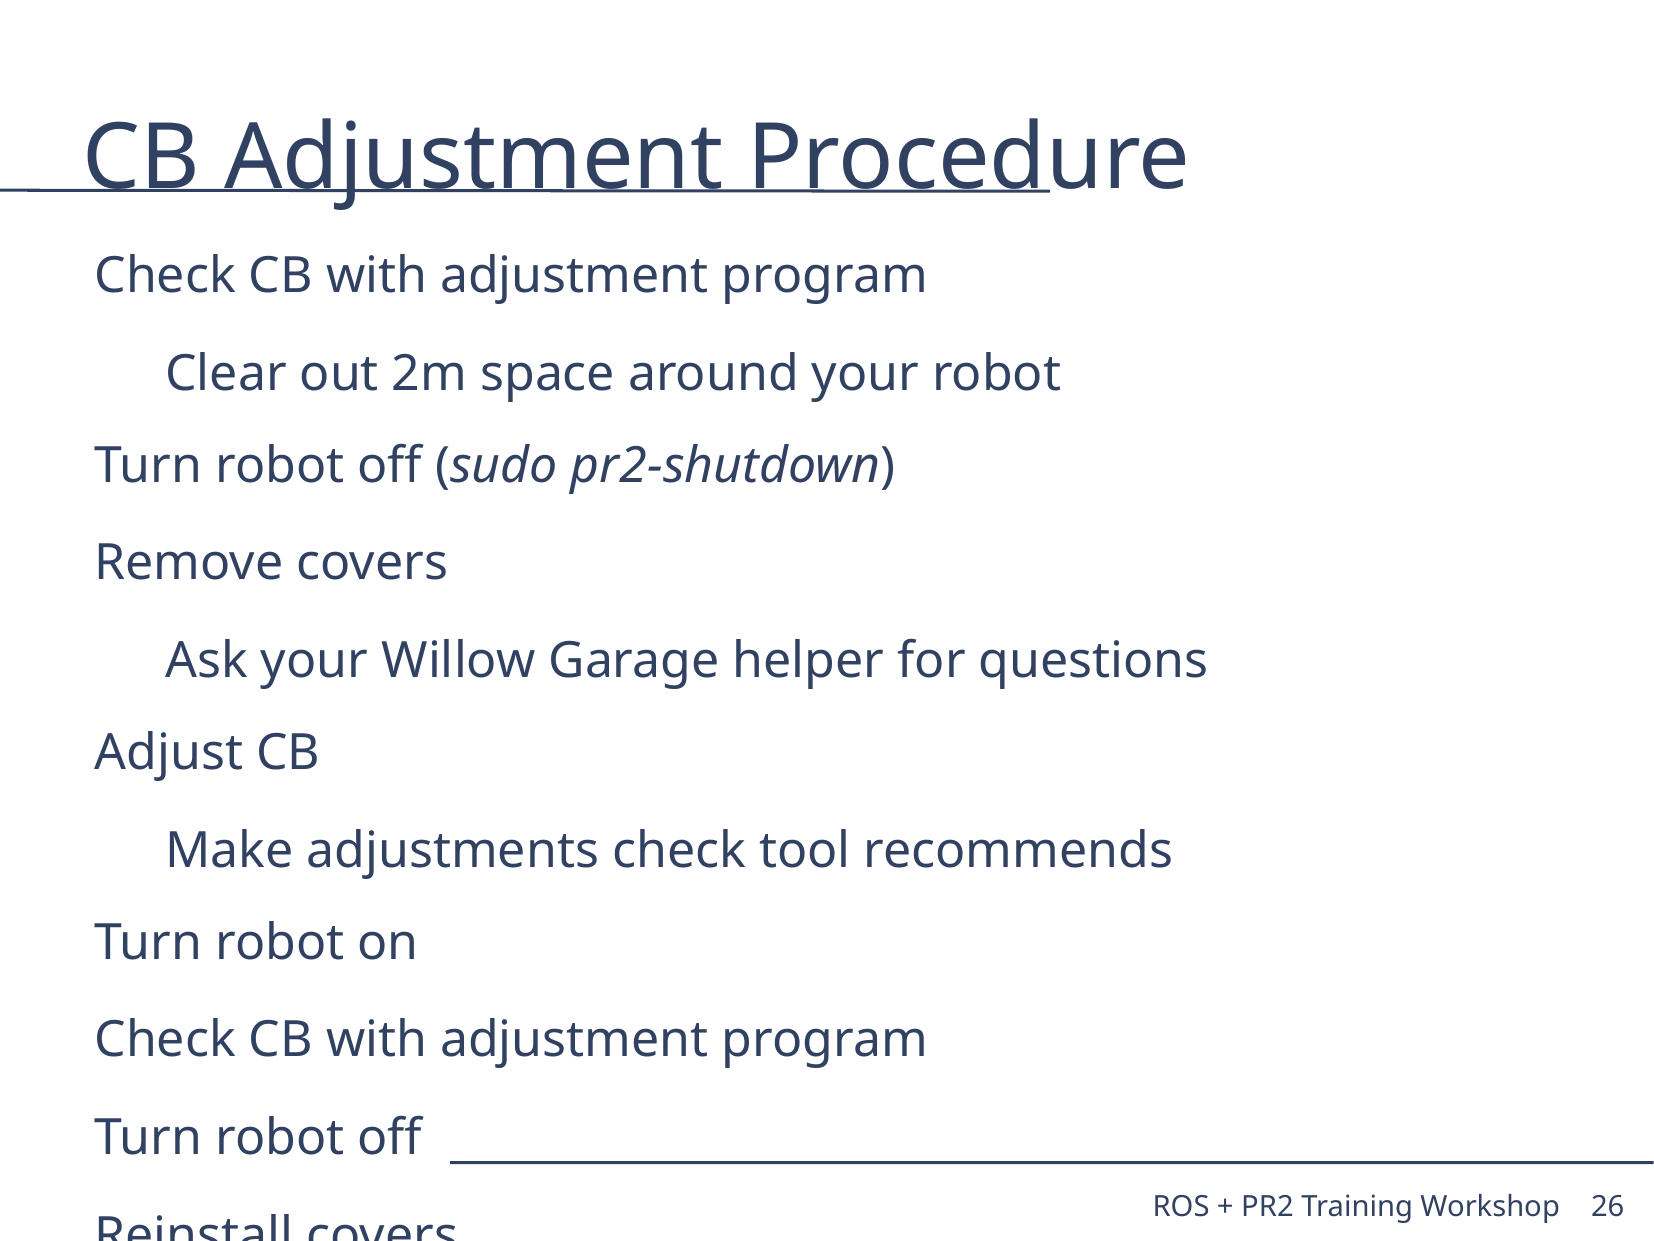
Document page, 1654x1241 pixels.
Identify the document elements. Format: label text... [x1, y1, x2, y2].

title CB Adjustment Procedure [82, 56, 1571, 250]
list Check CB with adjustment program Clear out 2m space around your robot Turn robot off (sudo pr2-shutdown) Remove covers Ask your Willow Garage helper for questions Adjust CB Make adjustments check tool recommends Turn robot on Check CB with adjustment program Turn robot off Reinstall covers [76, 238, 1565, 1241]
